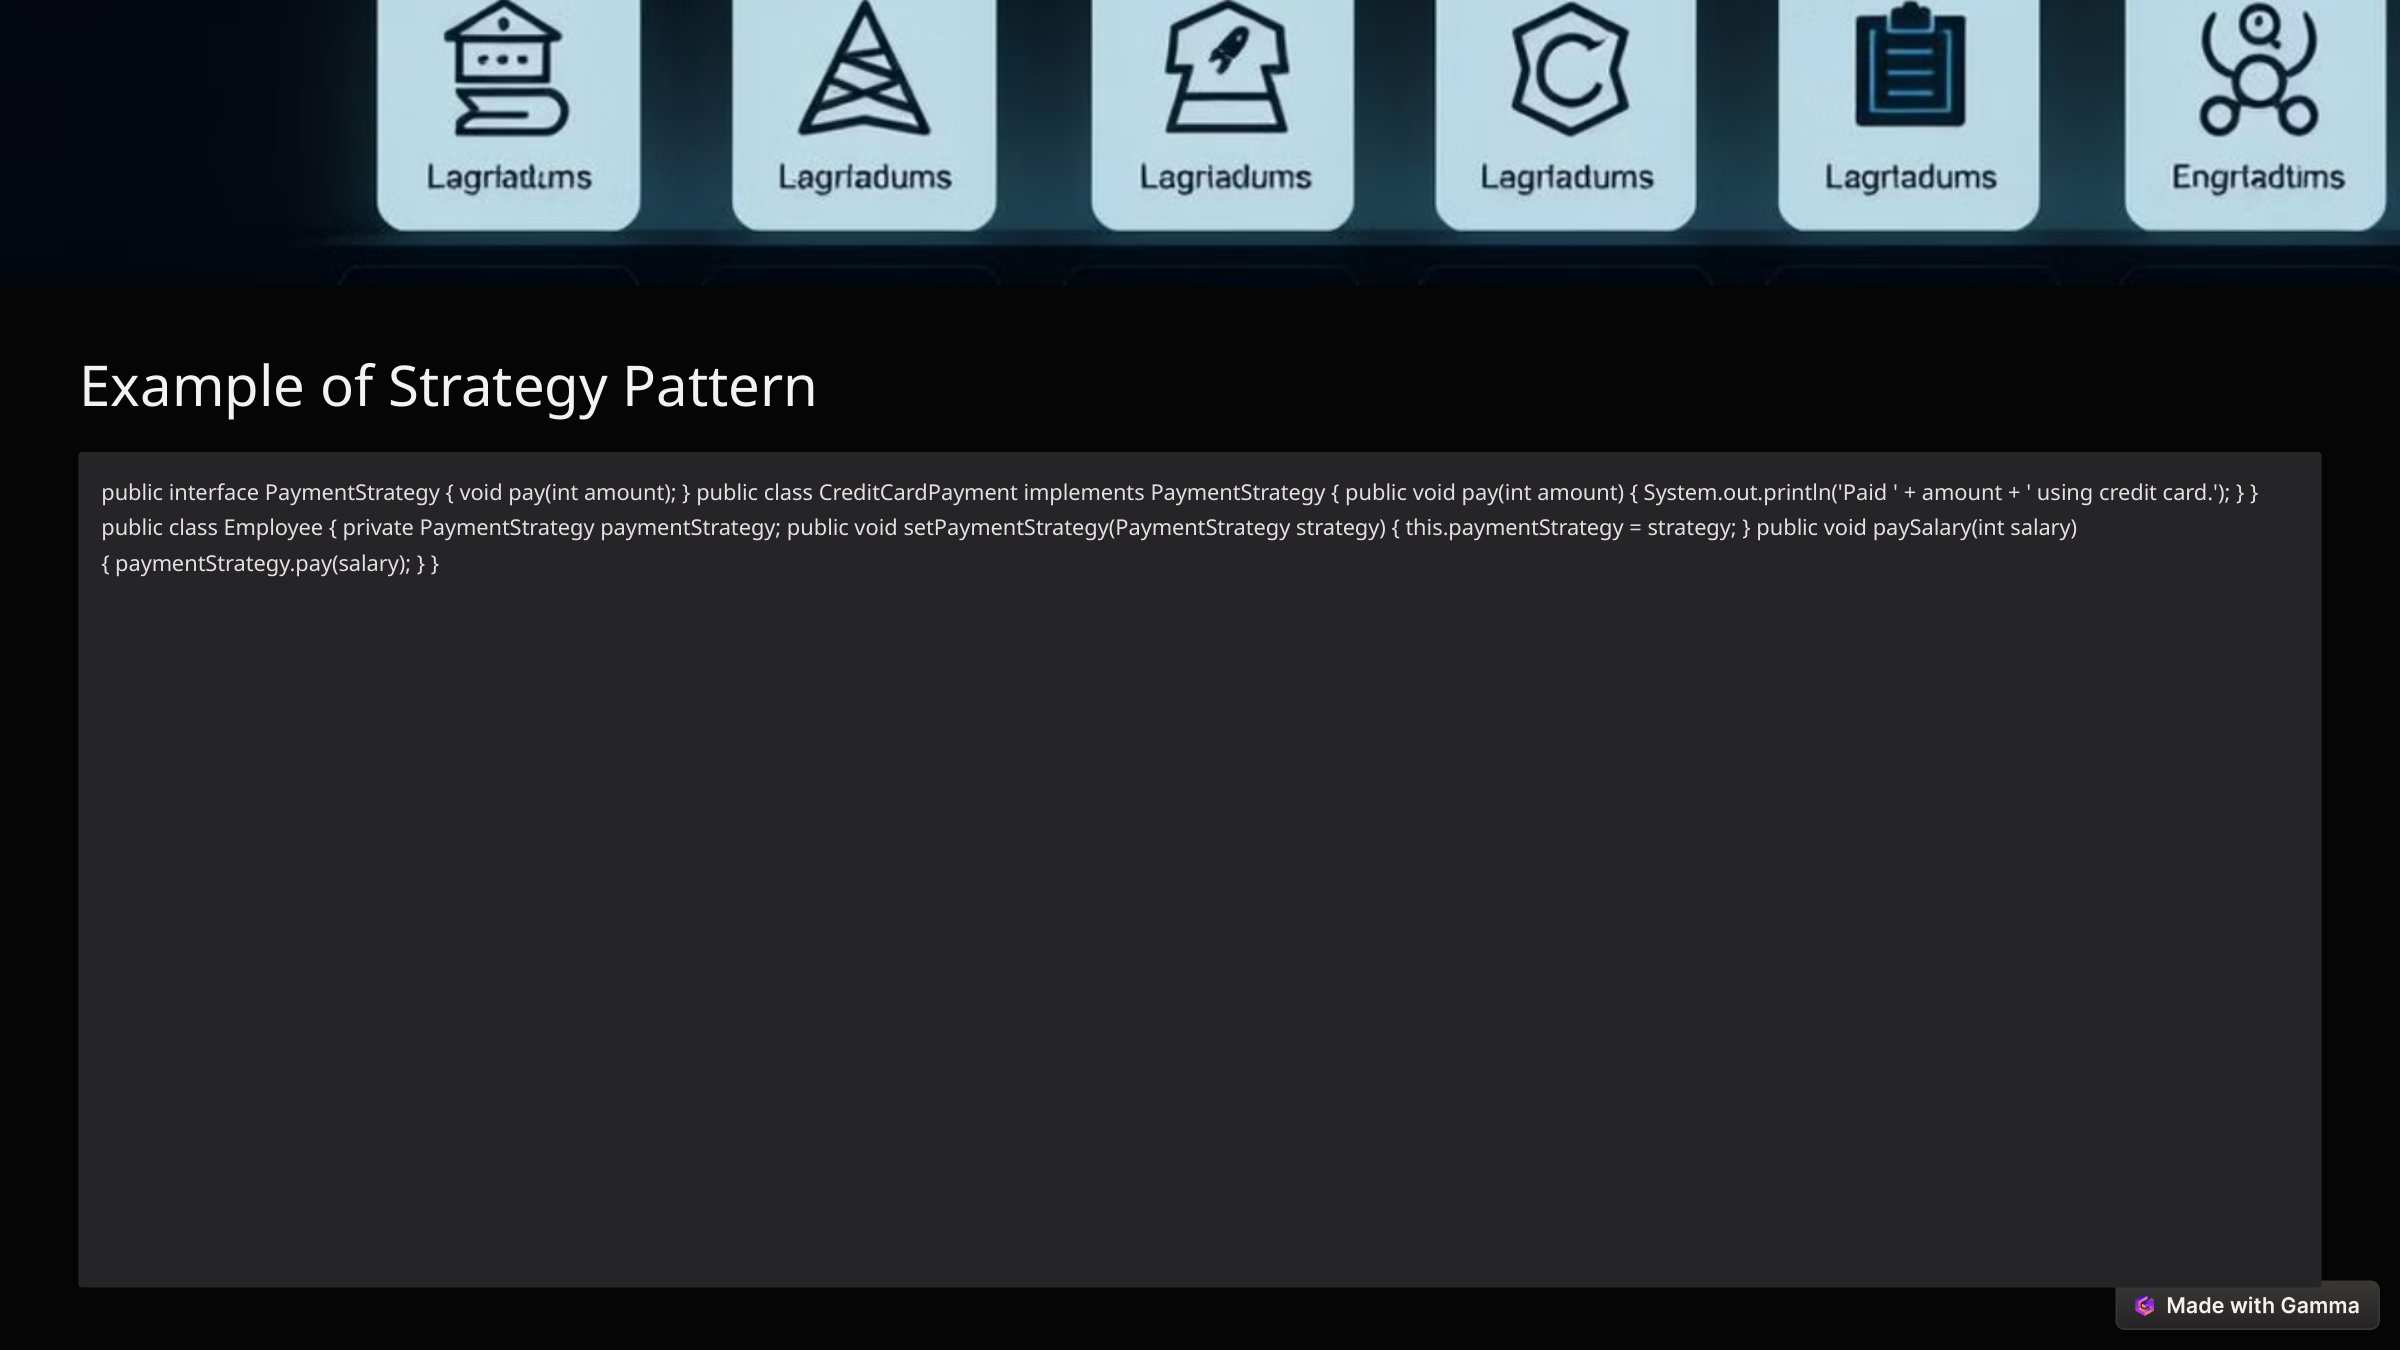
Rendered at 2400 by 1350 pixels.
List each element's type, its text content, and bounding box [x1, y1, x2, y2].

text_box [78, 452, 2322, 1288]
picture [0, 0, 2400, 285]
text_box public interface PaymentStrategy { void pay(int amount); } public class CreditCardPayment implements PaymentStrategy { public void pay(int amount) { System.out.println('Paid ' + amount + ' using credit card.'); } } public class Employee { private PaymentStrategy paymentStrategy; public void setPaymentStrategy(PaymentStrategy strategy) { this.paymentStrategy = strategy; } public void paySalary(int salary) { paymentStrategy.pay(salary); } } [101, 469, 2299, 1270]
text_box Example of Strategy Pattern [80, 347, 859, 418]
